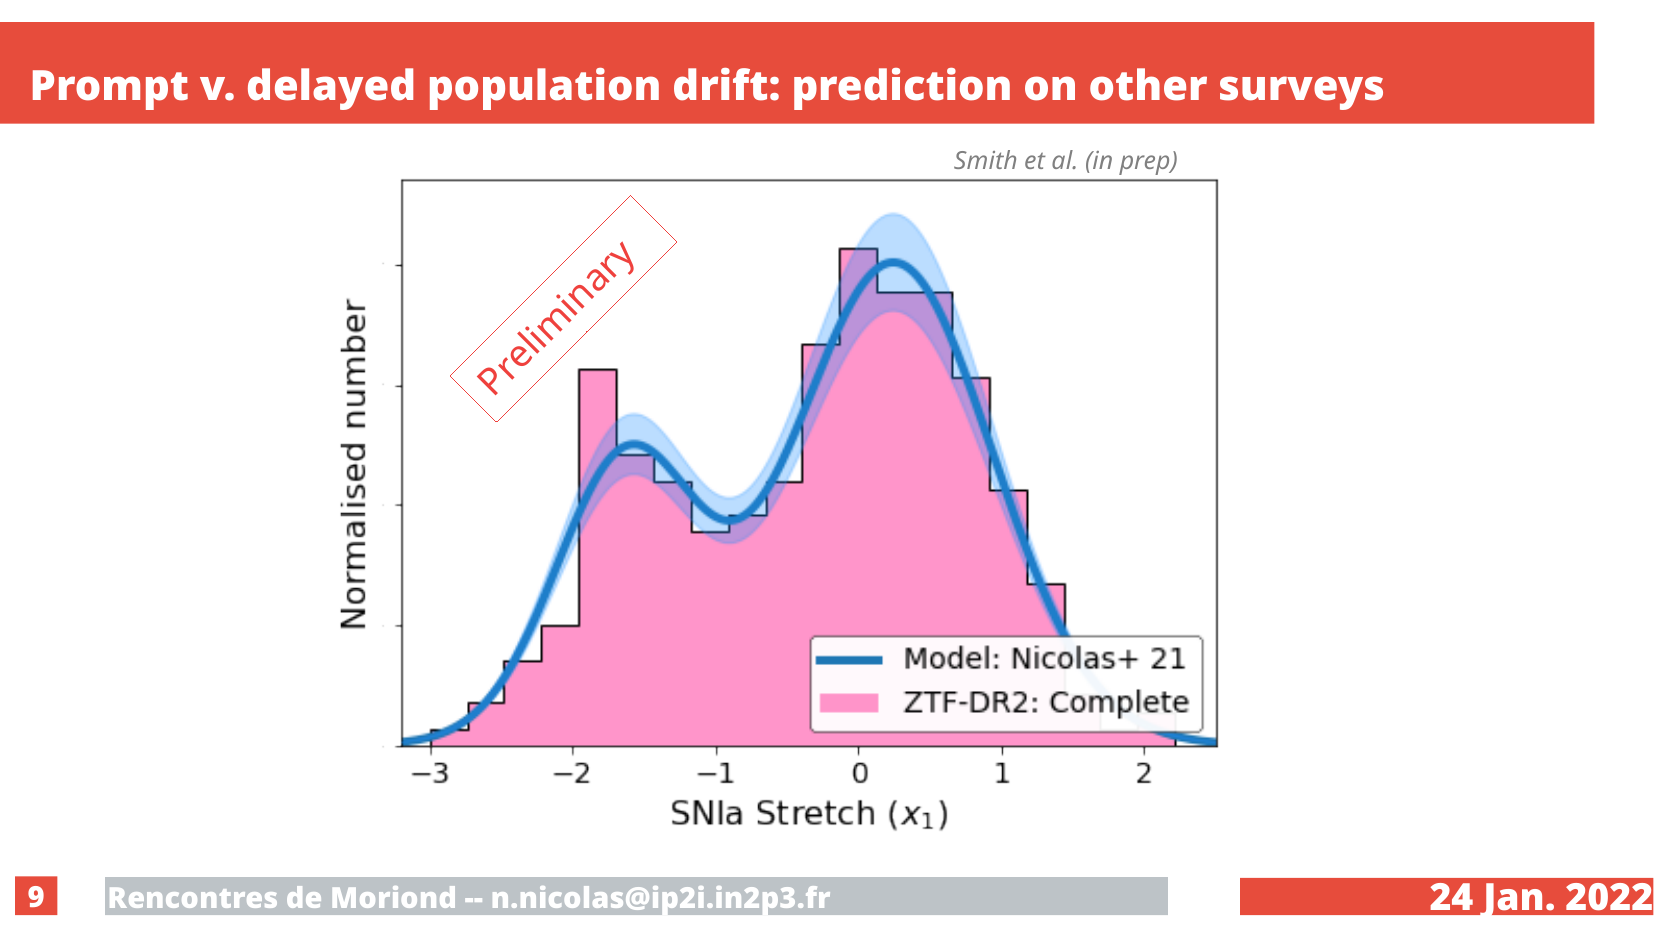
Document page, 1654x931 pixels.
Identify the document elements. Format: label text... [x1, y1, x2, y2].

title Prompt v. delayed population drift: prediction on other surveys [29, 44, 1565, 113]
text_box Smith et al. (in prep) [939, 135, 1229, 180]
picture [270, 90, 1321, 841]
text_box Preliminary [450, 195, 672, 417]
